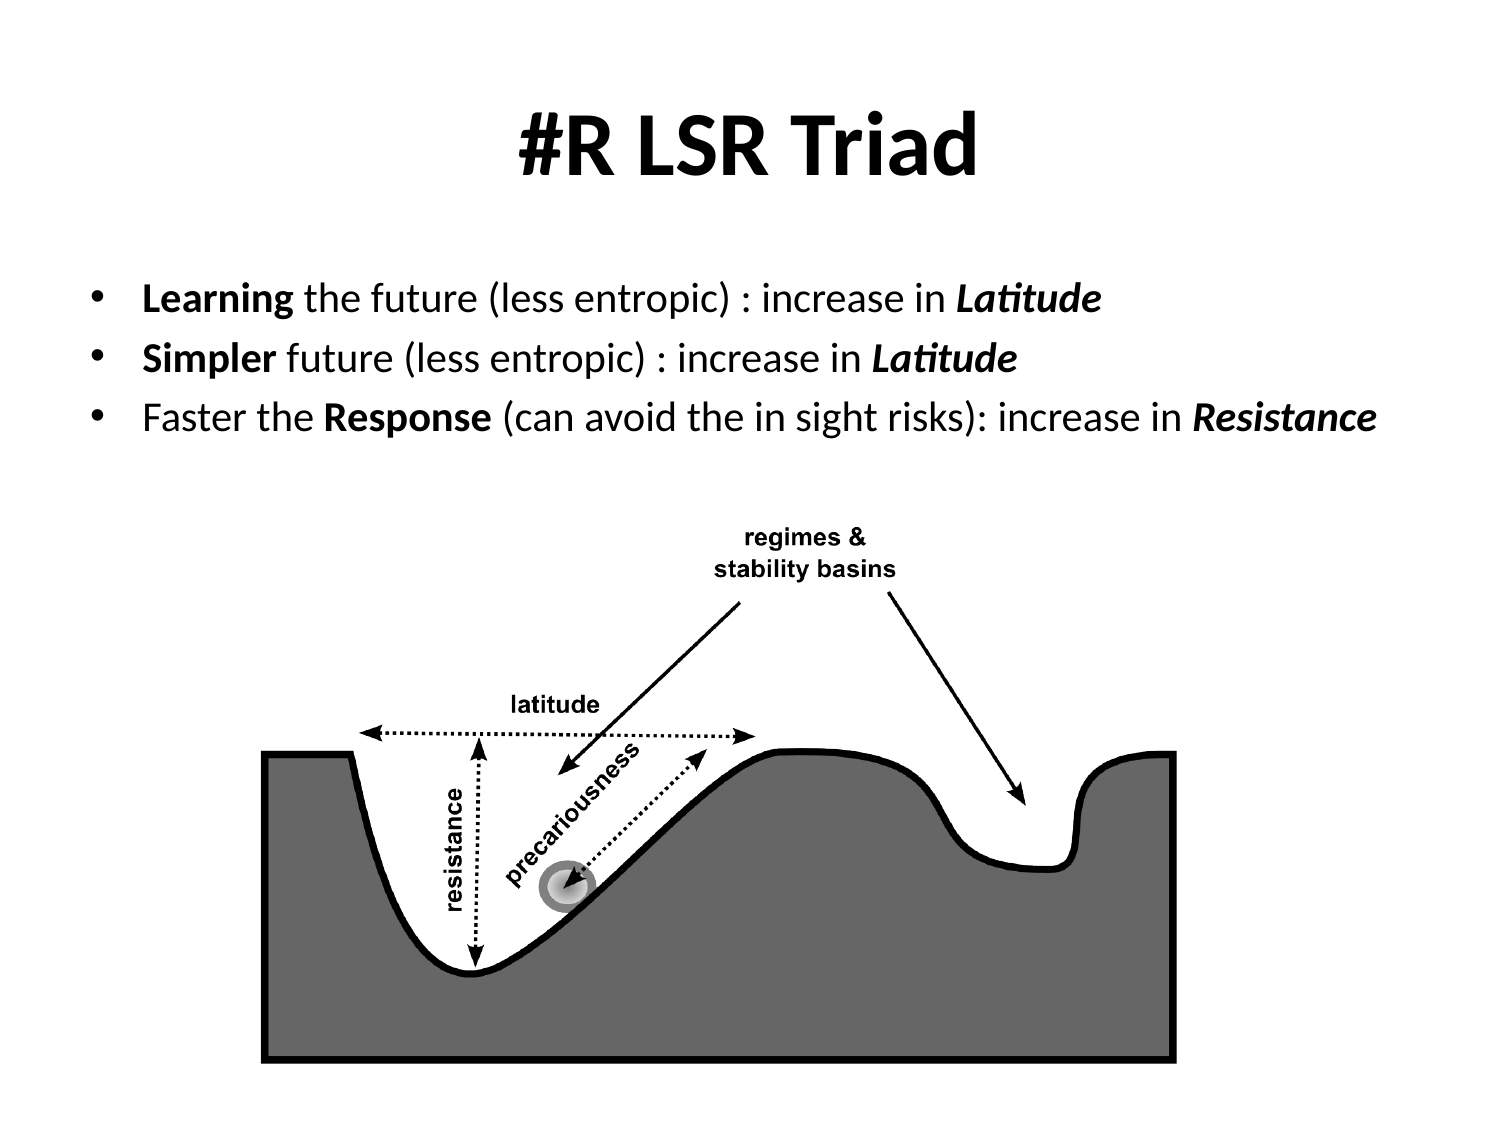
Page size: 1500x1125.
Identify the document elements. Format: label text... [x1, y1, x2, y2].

list Learning the future (less entropic) : increase in Latitude Simpler future (less entropic) : increase in Latitude Faster the Response (can avoid the in sight risks): increase in Resistance [75, 262, 1425, 488]
picture [249, 515, 1188, 1075]
title #R LSR Triad [75, 45, 1425, 233]
